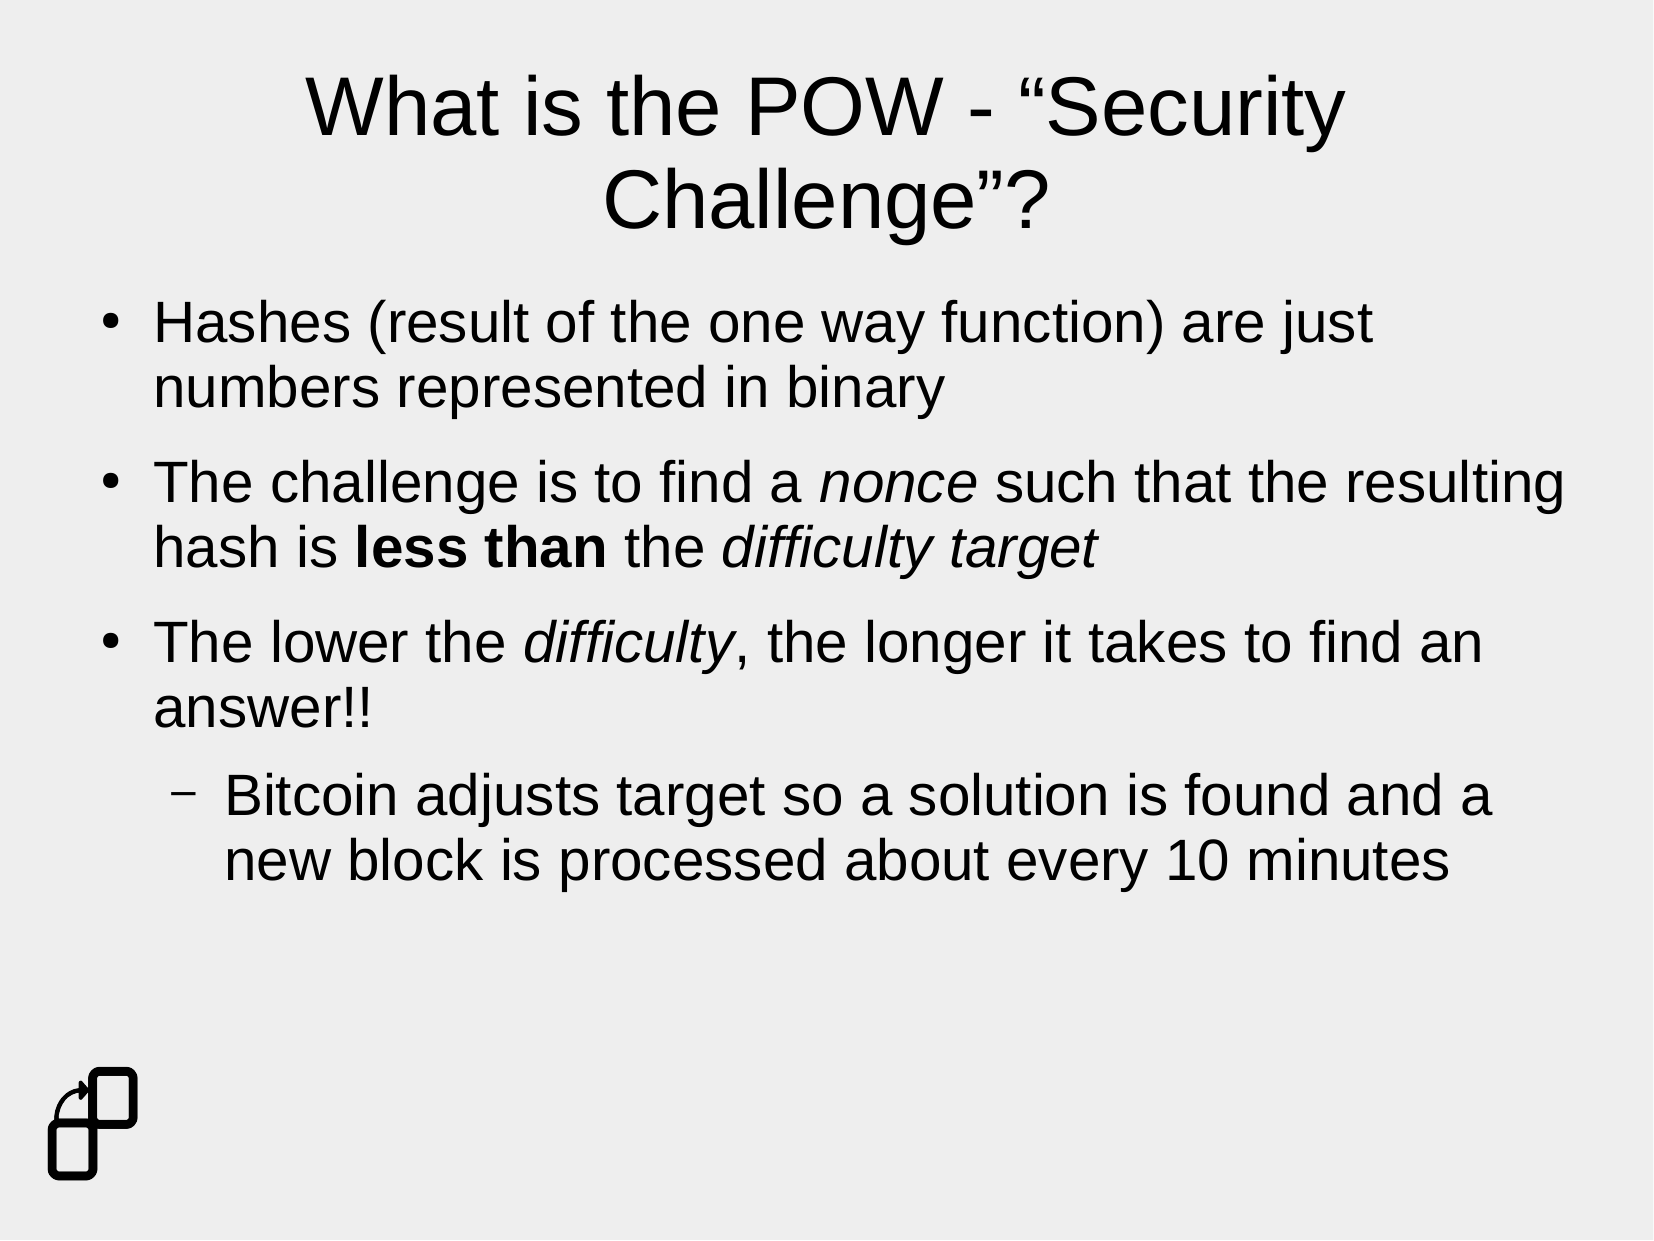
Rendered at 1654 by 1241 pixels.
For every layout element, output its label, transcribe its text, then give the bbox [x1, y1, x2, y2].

picture [30, 1062, 153, 1186]
list Hashes (result of the one way function) are just numbers represented in binary The challenge is to find a nonce such that the resulting hash is less than the difficulty target The lower the difficulty, the longer it takes to find an answer!! Bitcoin adjusts target so a solution is found and a new block is processed about every 10 minutes [82, 290, 1571, 1010]
title What is the POW - “Security Challenge”? [82, 49, 1571, 257]
